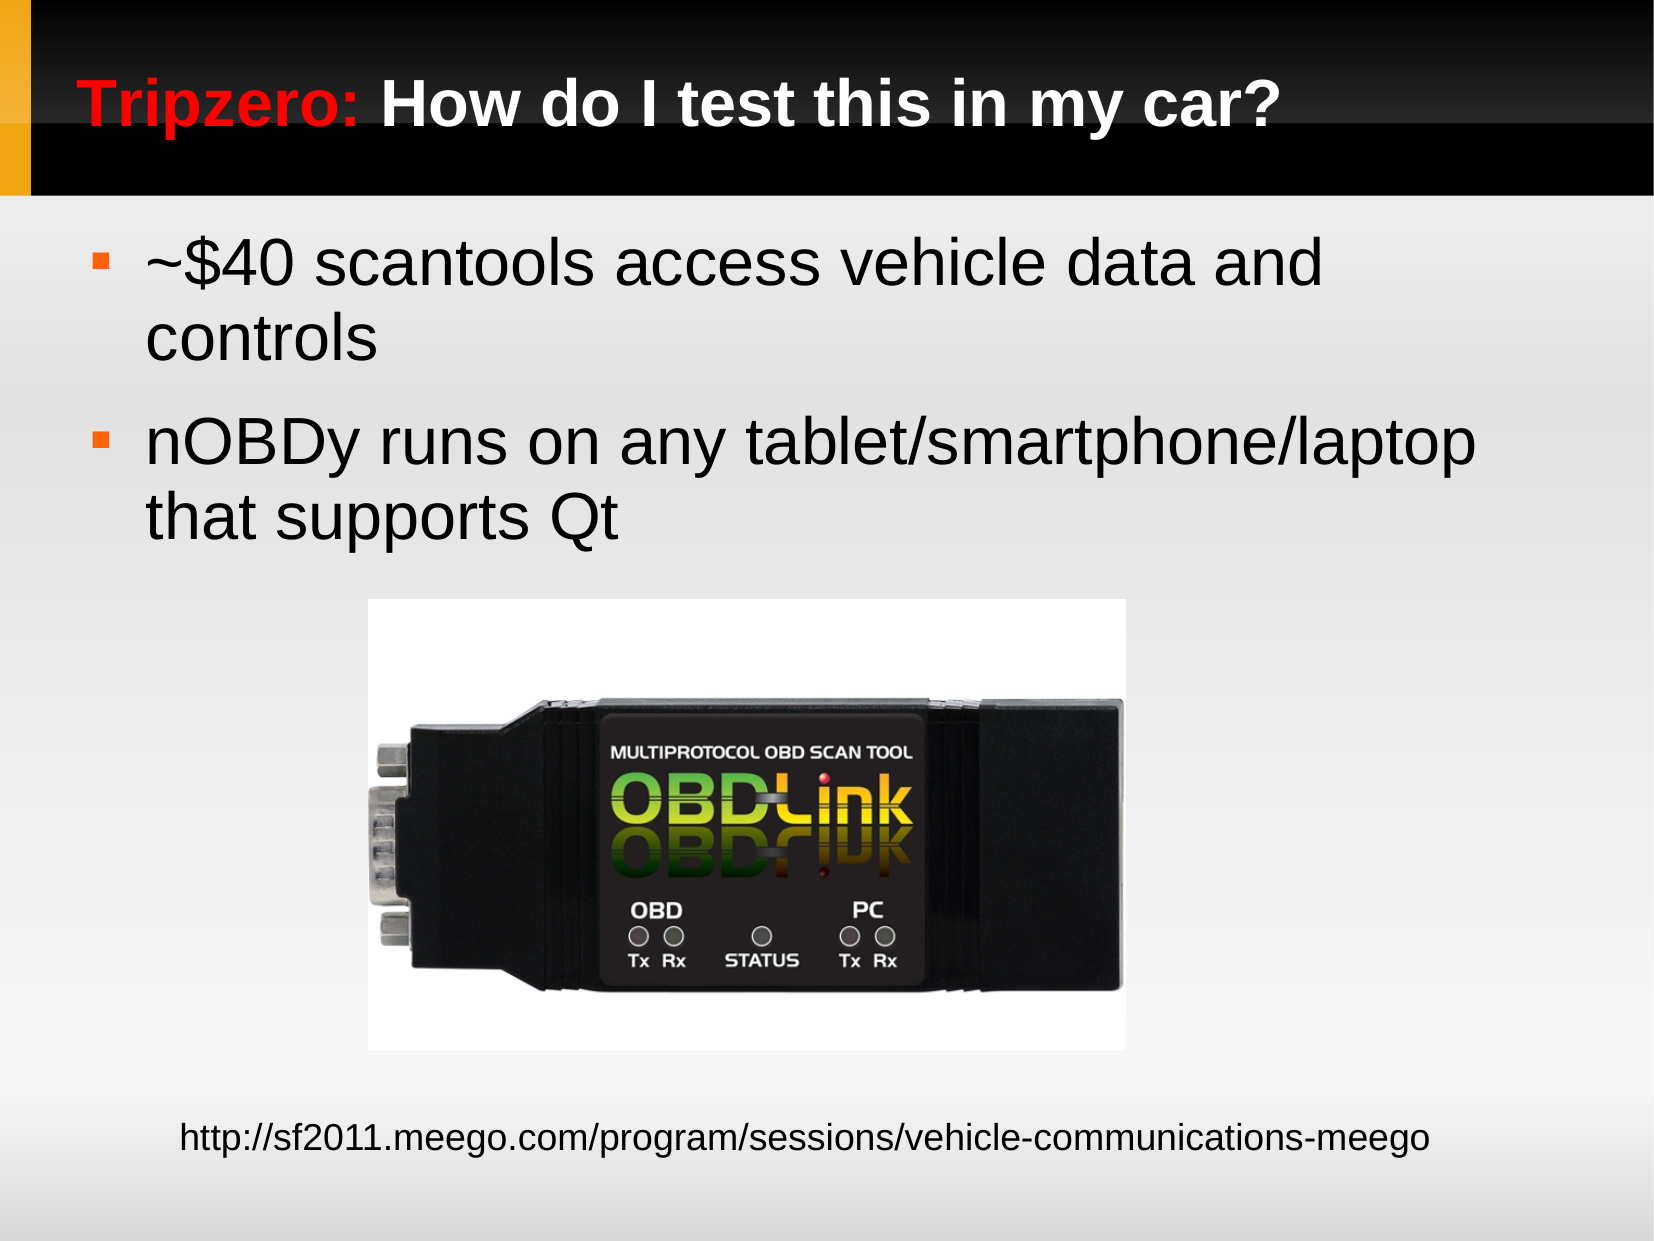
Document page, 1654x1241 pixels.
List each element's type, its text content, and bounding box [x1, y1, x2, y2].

text_box http://sf2011.meego.com/program/sessions/vehicle-communications-meego [164, 1108, 1450, 1166]
list ~$40 scantools access vehicle data and controls nOBDy runs on any tablet/smartphone/laptop that supports Qt [75, 225, 1571, 1109]
title Tripzero: How do I test this in my car? [76, 0, 1565, 208]
picture [0, 0, 1654, 1241]
